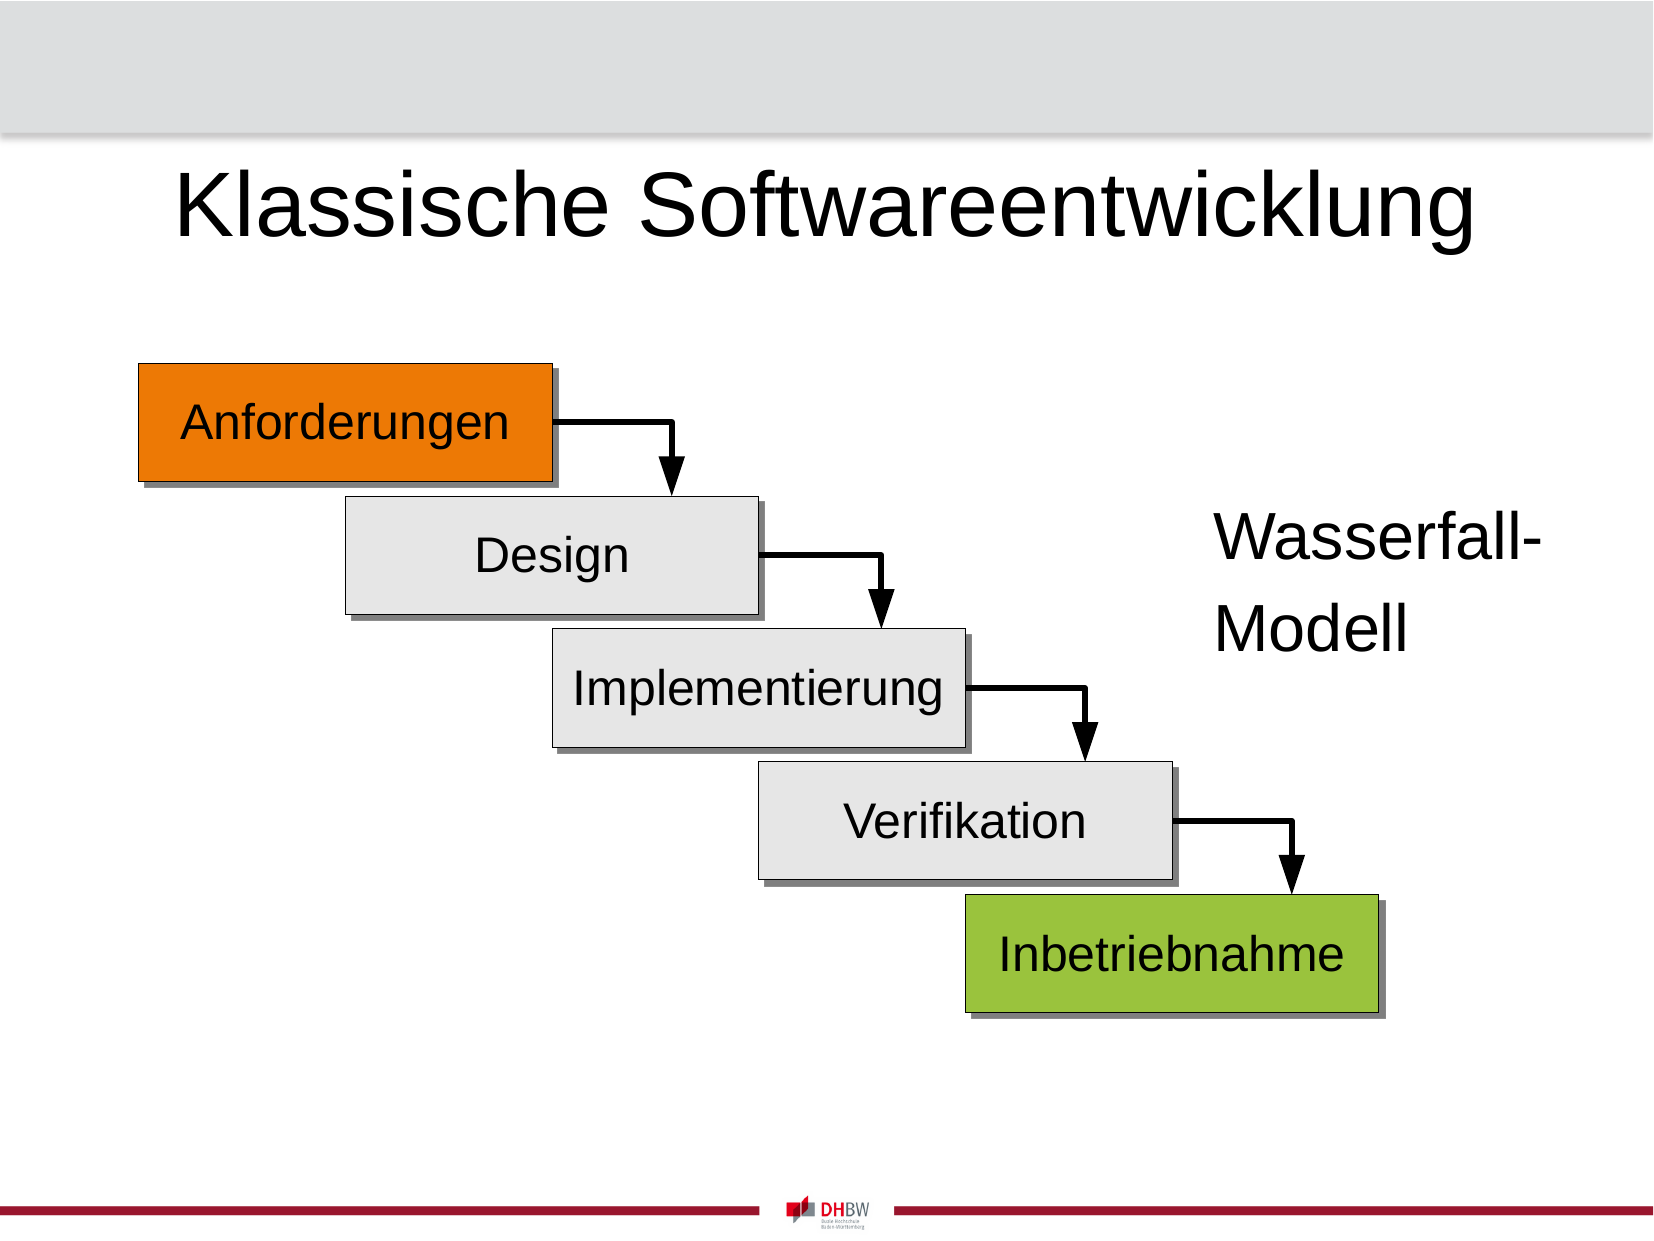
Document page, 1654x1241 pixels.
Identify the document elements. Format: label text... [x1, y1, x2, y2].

picture [0, 1, 1654, 1237]
text_box Design [345, 496, 759, 615]
text_box Verifikation [758, 761, 1173, 880]
title Klassische Softwareentwicklung [82, 147, 1571, 257]
list Wasserfall- Modell [1213, 499, 1583, 692]
text_box Implementierung [552, 628, 966, 748]
text_box Inbetriebnahme [965, 894, 1379, 1013]
text_box Anforderungen [138, 363, 553, 482]
